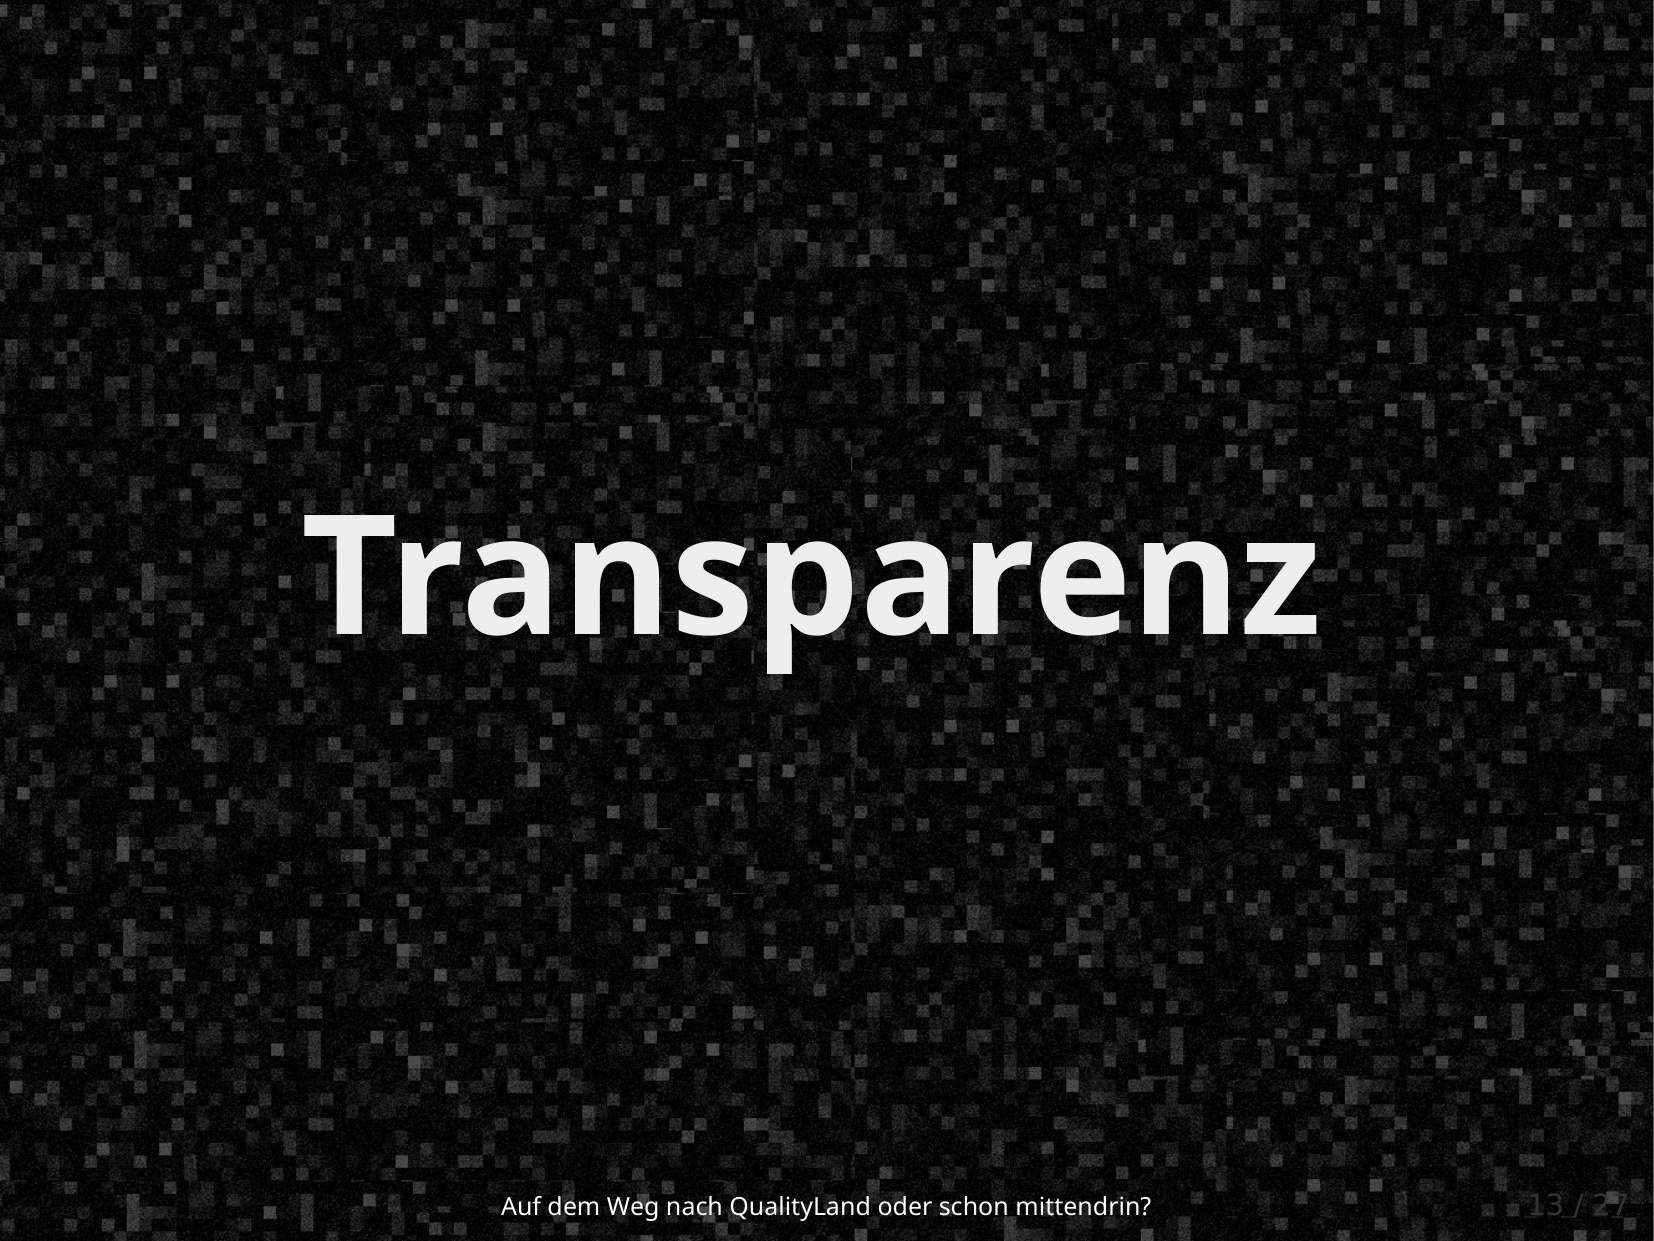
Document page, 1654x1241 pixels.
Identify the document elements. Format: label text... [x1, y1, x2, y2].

title Transparenz [118, 459, 1506, 680]
picture [0, 0, 1654, 1241]
